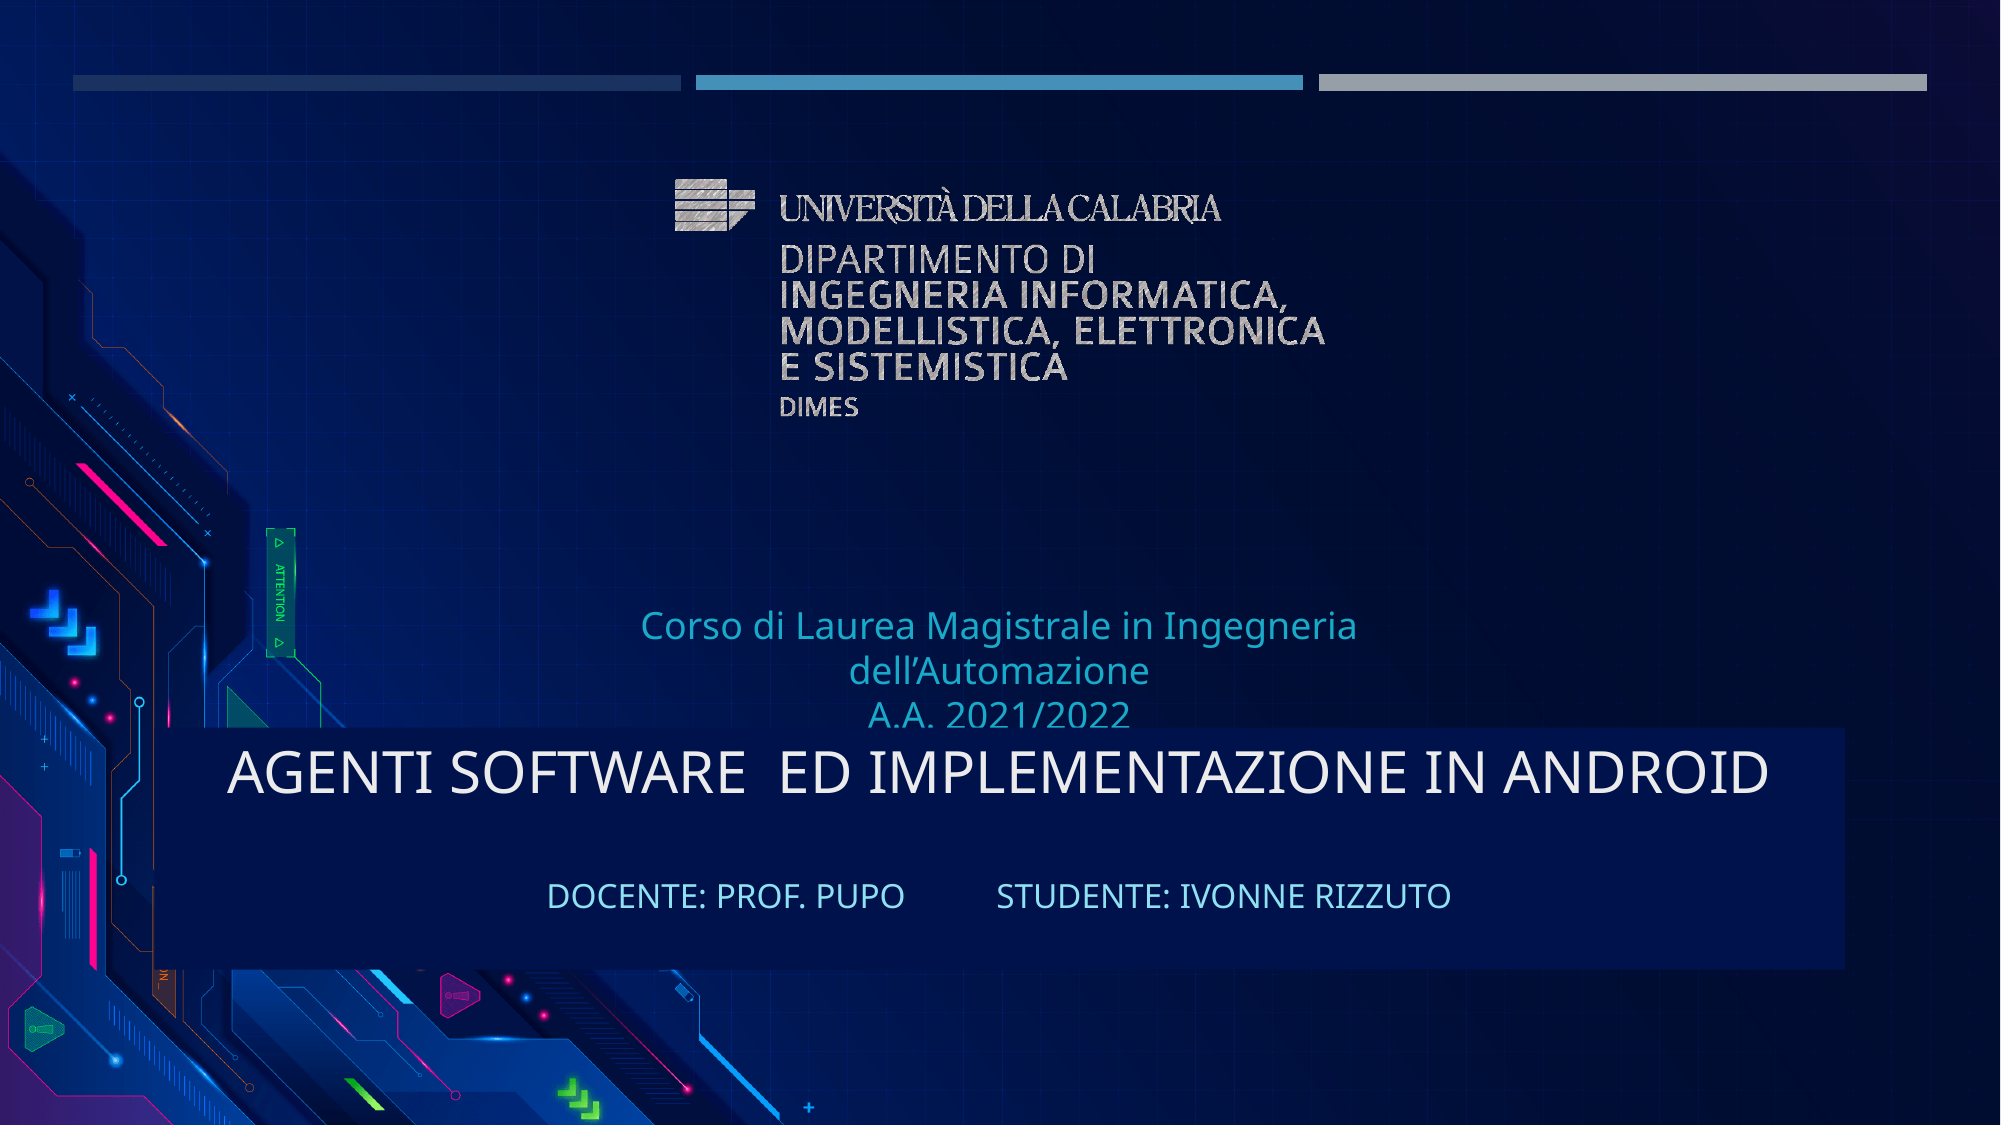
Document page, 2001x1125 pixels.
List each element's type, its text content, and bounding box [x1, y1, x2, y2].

picture [0, 0, 2000, 1125]
text_box [1319, 74, 1927, 91]
text_box [696, 75, 1303, 90]
text_box Corso di Laurea Magistrale in Ingegneria dell’Automazione A.A. 2021/2022 [491, 594, 1508, 701]
text_box Agenti software ed implementazione in android Docente: prof. Pupo studente: ivonne rizzuto [154, 727, 1845, 970]
text_box [73, 75, 681, 91]
